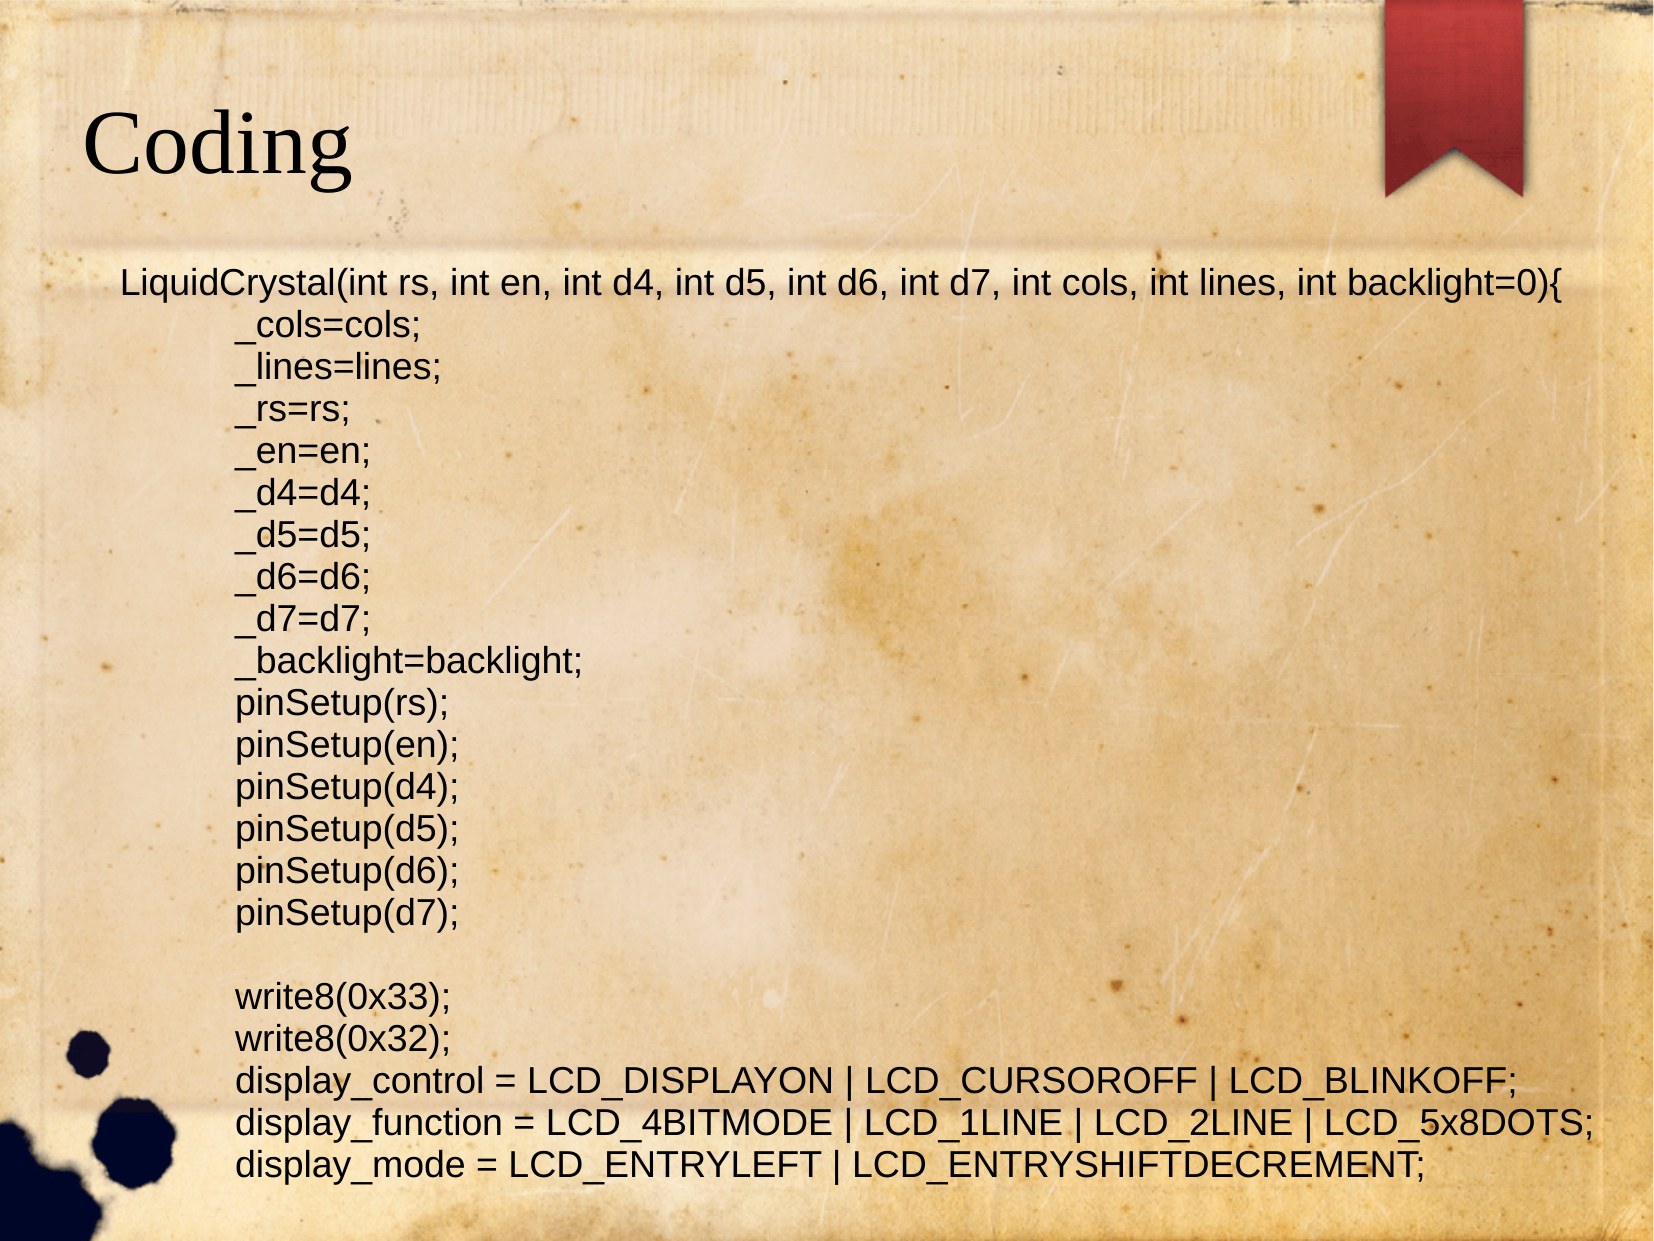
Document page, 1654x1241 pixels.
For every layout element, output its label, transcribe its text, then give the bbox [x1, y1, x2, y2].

picture [0, 0, 1654, 1241]
title Coding [82, 49, 1347, 237]
text_box LiquidCrystal(int rs, int en, int d4, int d5, int d6, int d7, int cols, int lines, int backlight=0){ _cols=cols; _lines=lines; _rs=rs; _en=en; _d4=d4; _d5=d5; _d6=d6; _d7=d7; _backlight=backlight; pinSetup(rs); pinSetup(en); pinSetup(d4); pinSetup(d5); pinSetup(d6); pinSetup(d7); write8(0x33); write8(0x32); display_control = LCD_DISPLAYON | LCD_CURSOROFF | LCD_BLINKOFF; display_function = LCD_4BITMODE | LCD_1LINE | LCD_2LINE | LCD_5x8DOTS; display_mode = LCD_ENTRYLEFT | LCD_ENTRYSHIFTDECREMENT; [94, 254, 1611, 1193]
